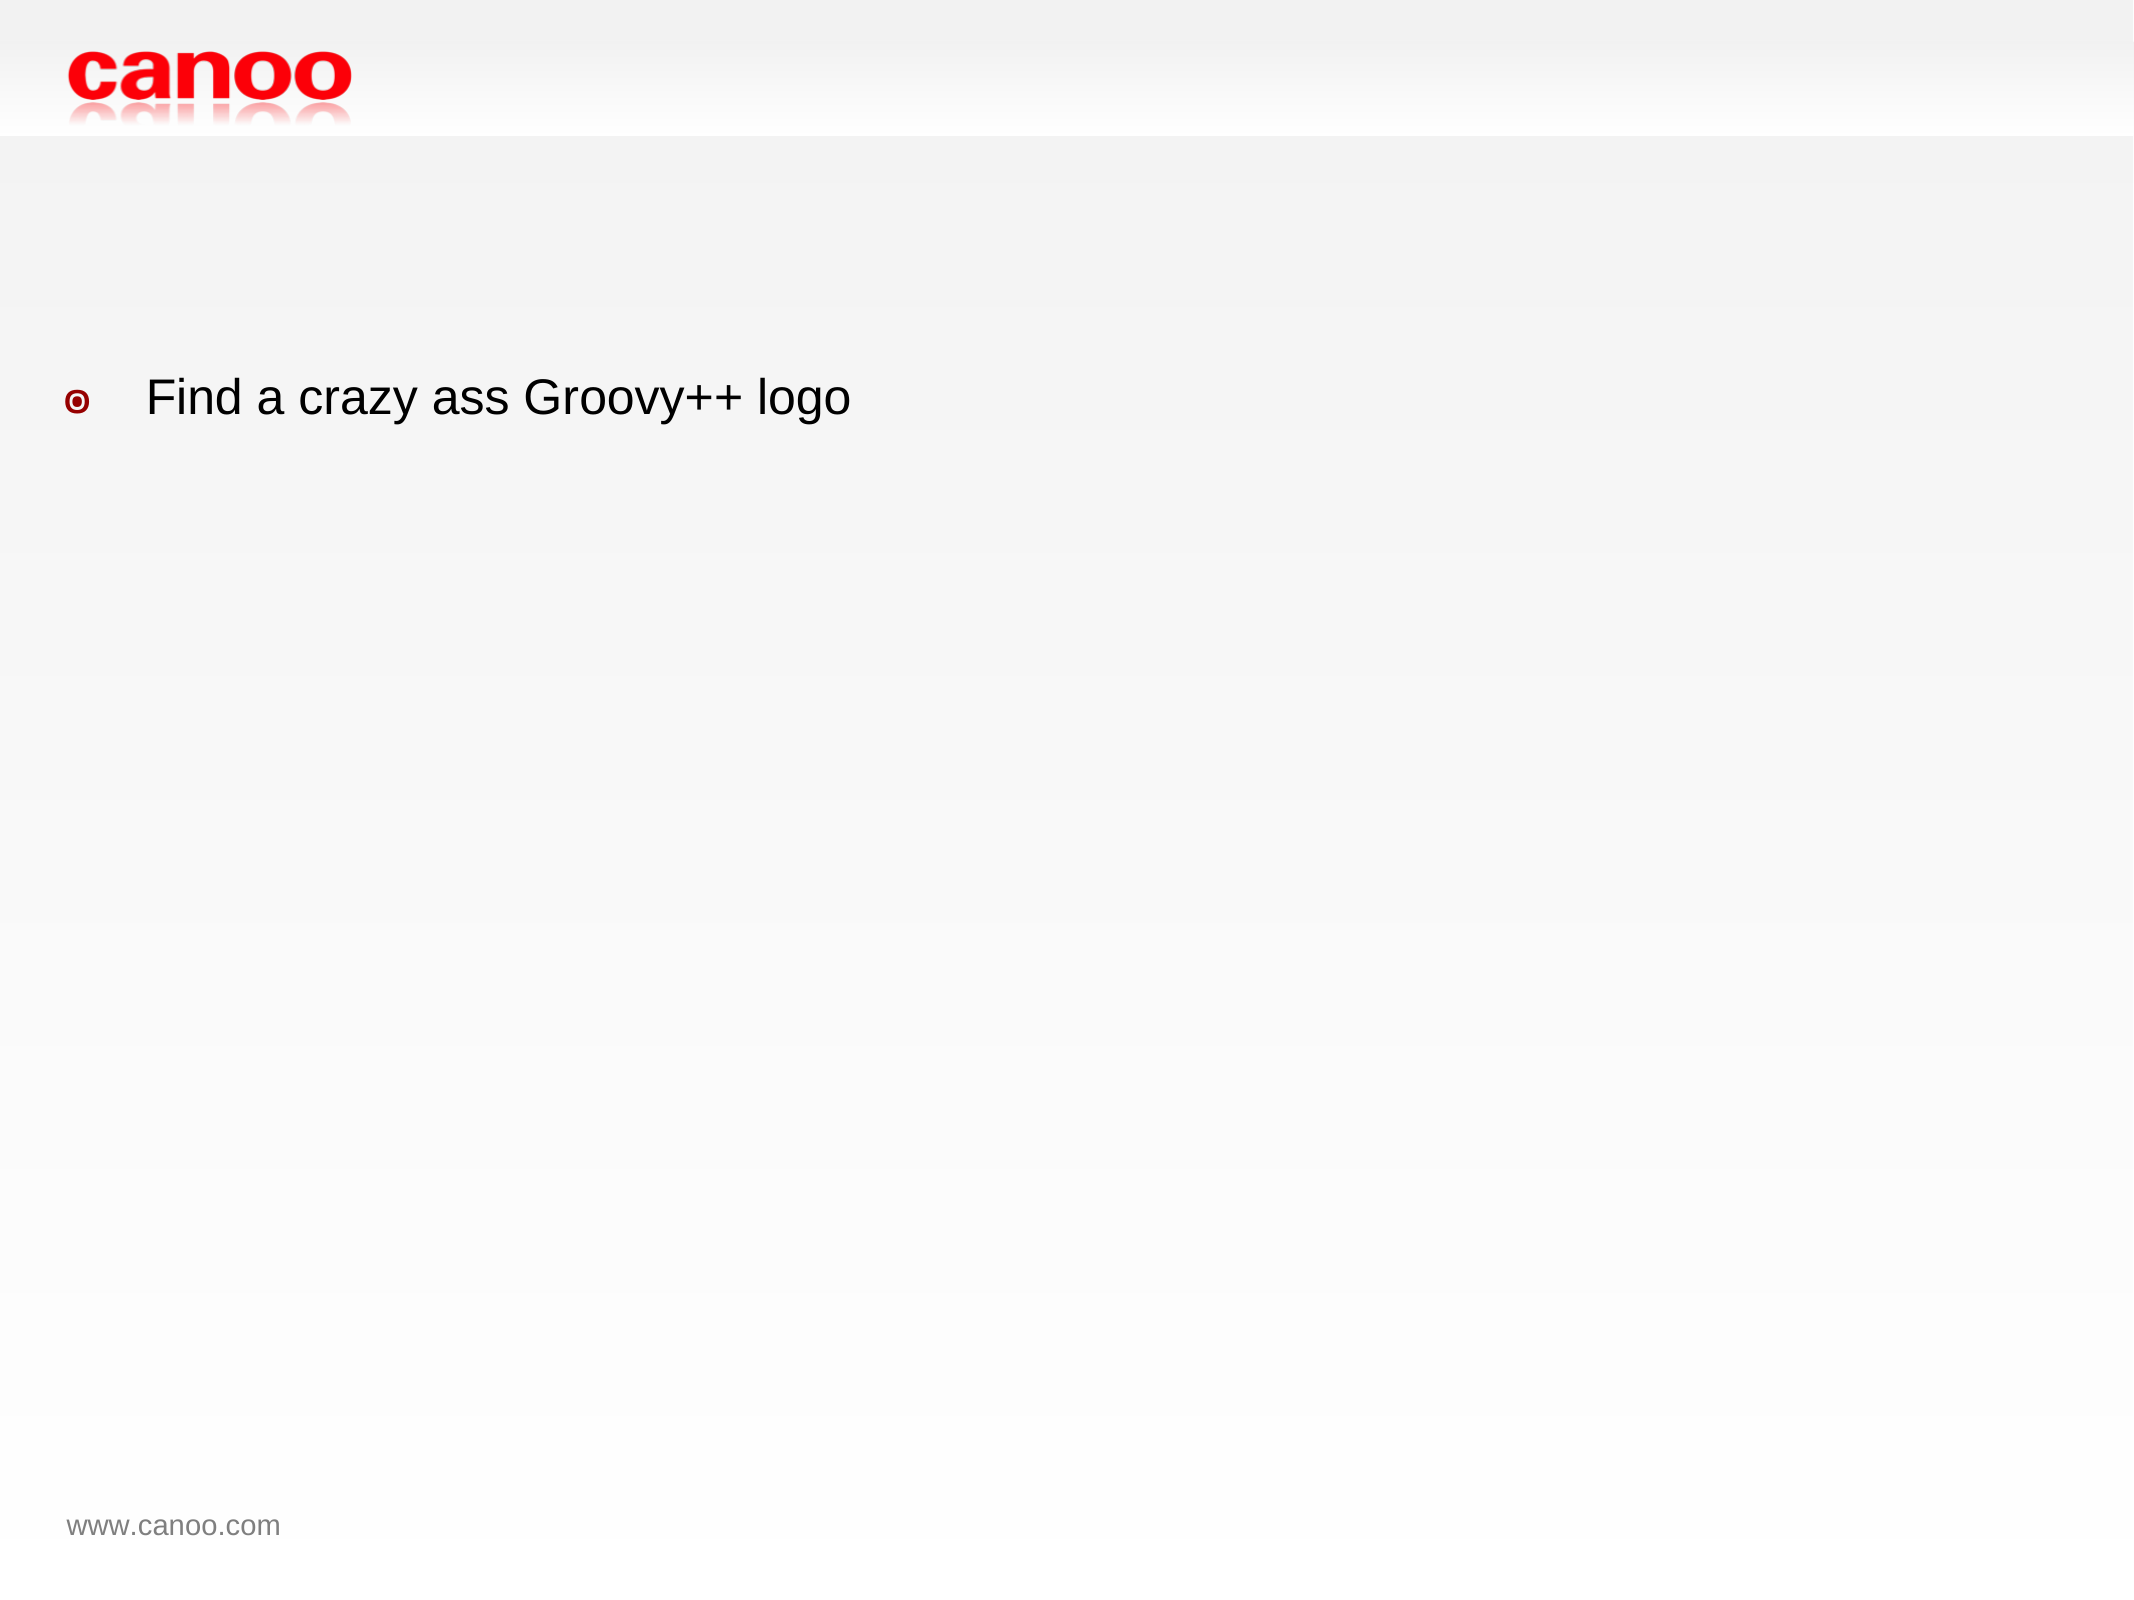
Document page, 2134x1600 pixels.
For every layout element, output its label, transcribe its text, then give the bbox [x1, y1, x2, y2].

picture [65, 48, 353, 154]
list Find a crazy ass Groovy++ logo [62, 364, 2075, 1421]
